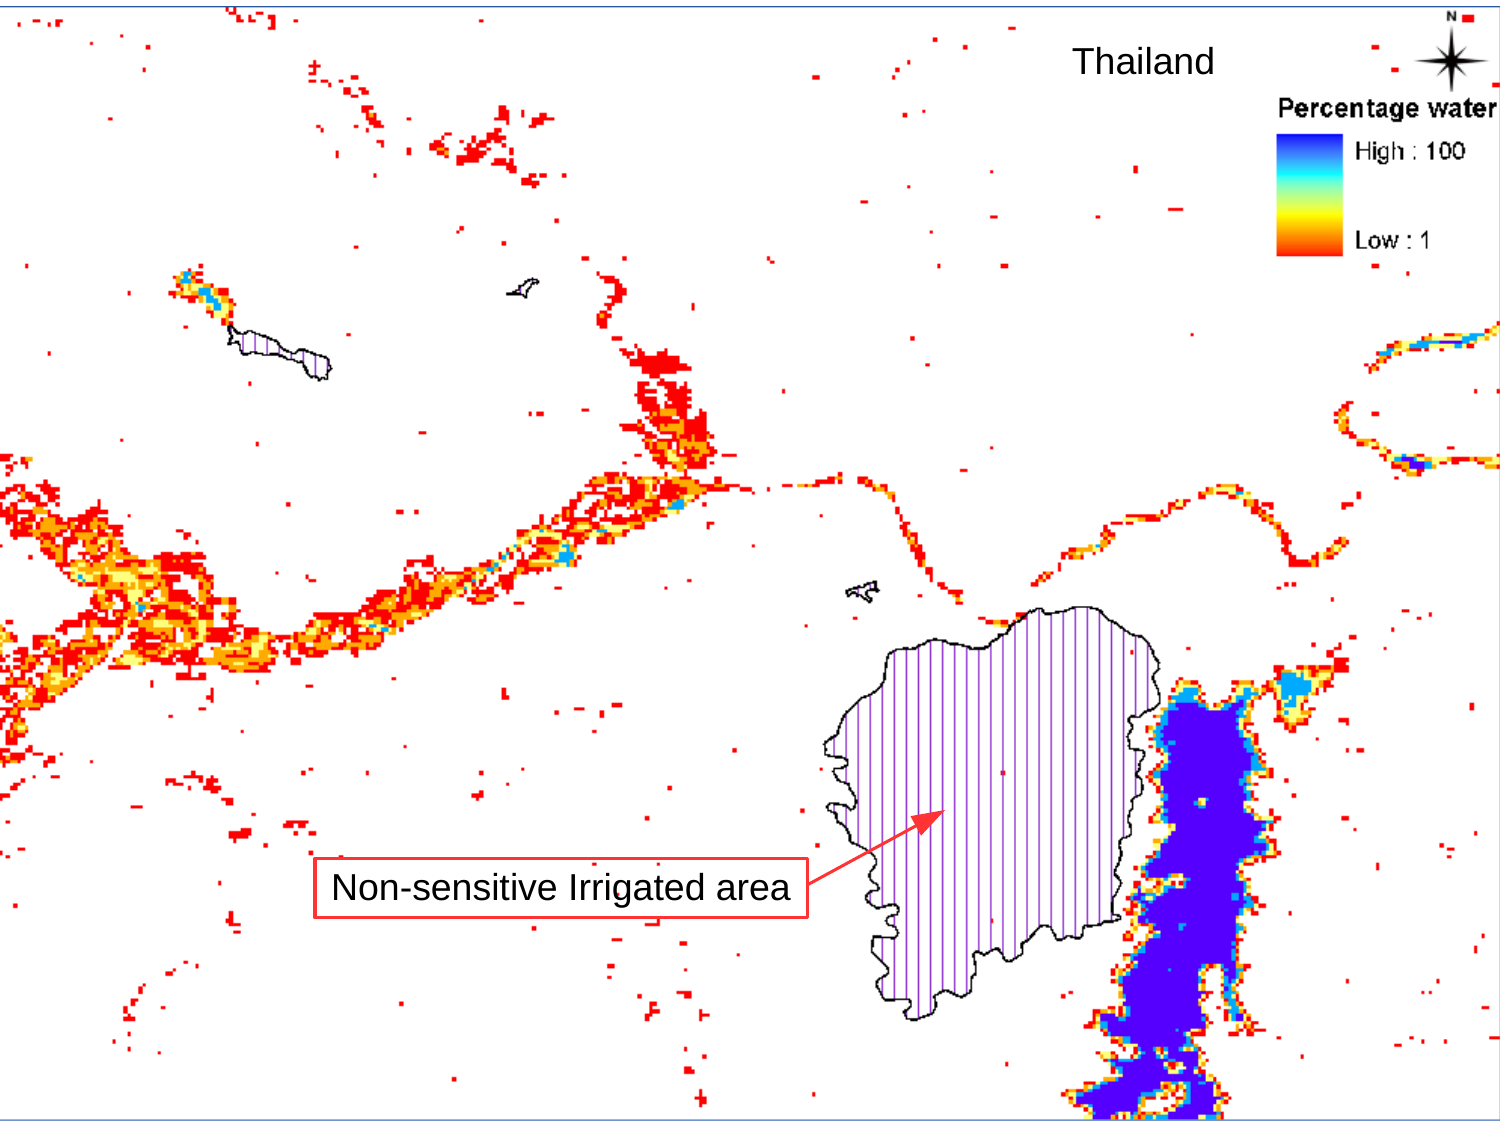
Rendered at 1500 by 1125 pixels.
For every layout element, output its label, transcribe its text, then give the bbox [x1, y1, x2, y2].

text_box Non-sensitive Irrigated area [315, 858, 808, 918]
picture [0, 6, 1500, 1125]
text_box Thailand [1057, 33, 1231, 91]
